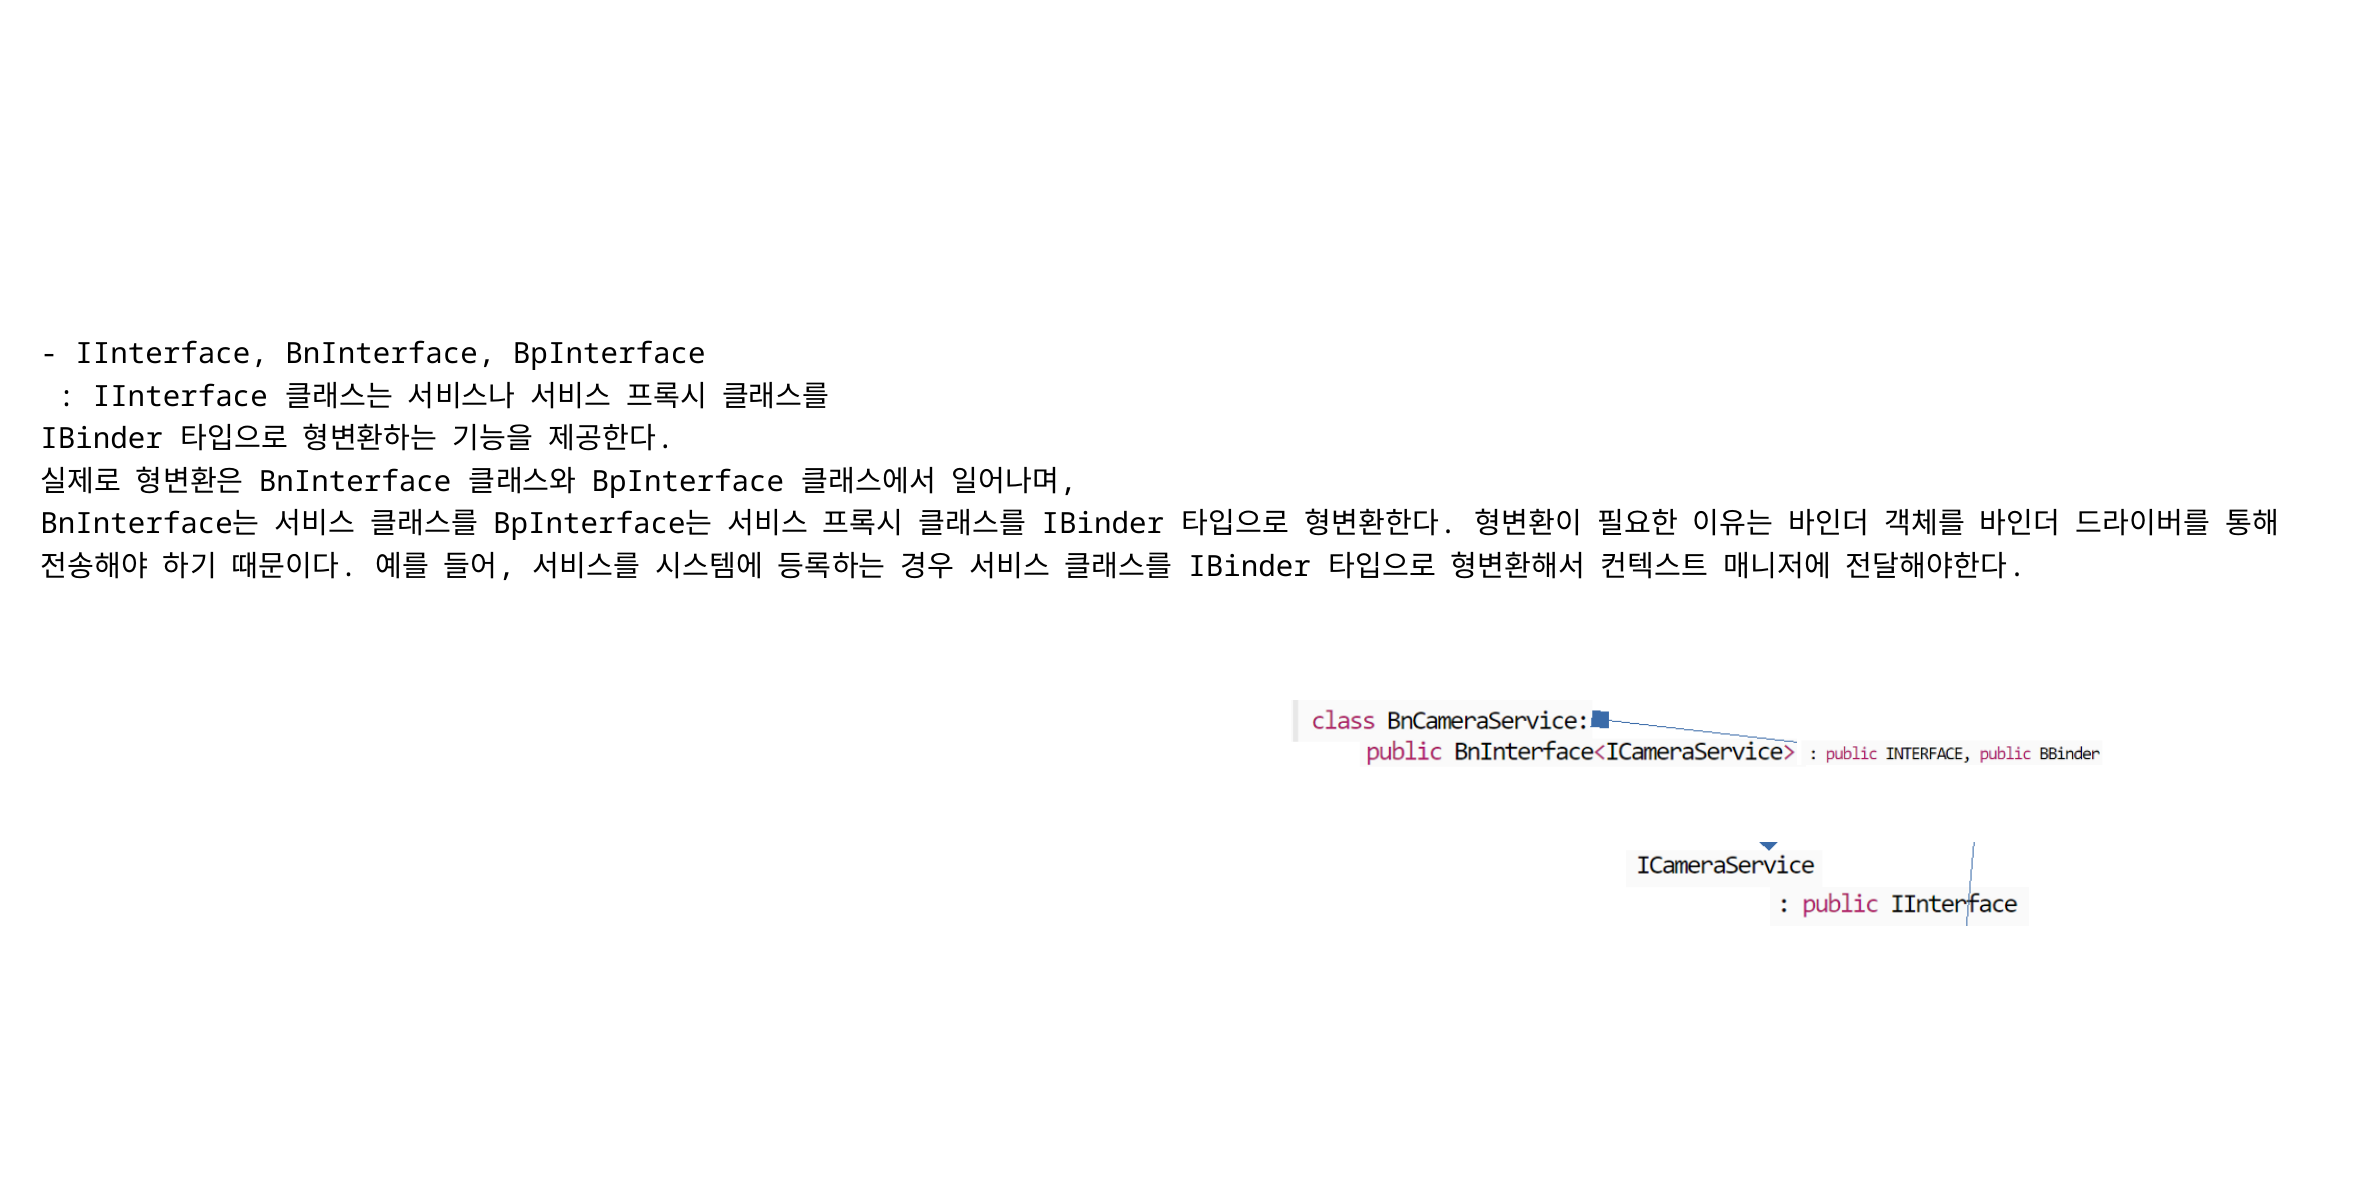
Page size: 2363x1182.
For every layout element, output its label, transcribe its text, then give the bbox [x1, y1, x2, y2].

picture [1626, 842, 2029, 926]
text_box - IInterface, BnInterface, BpInterface : IInterface 클래스는 서비스나 서비스 프록시 클래스를 IBinder 타입으로 형변환하는 기능을 제공한다. 실제로 형변환은 BnInterface 클래스와 BpInterface 클래스에서 일어나며, BnInterface는 서비스 클래스를 BpInterface는 서비스 프록시 클래스를 IBinder 타입으로 형변환한다. 형변환이 필요한 이유는 바인더 객체를 바인더 드라이버를 통해 전송해야 하기 때문이다. 예를 들어, 서비스를 시스템에 등록하는 경우 서비스 클래스를 IBinder 타입으로 형변환해서 컨텍스트 매니저에 전달해야한다. [25, 325, 2345, 516]
picture [1290, 699, 2119, 771]
